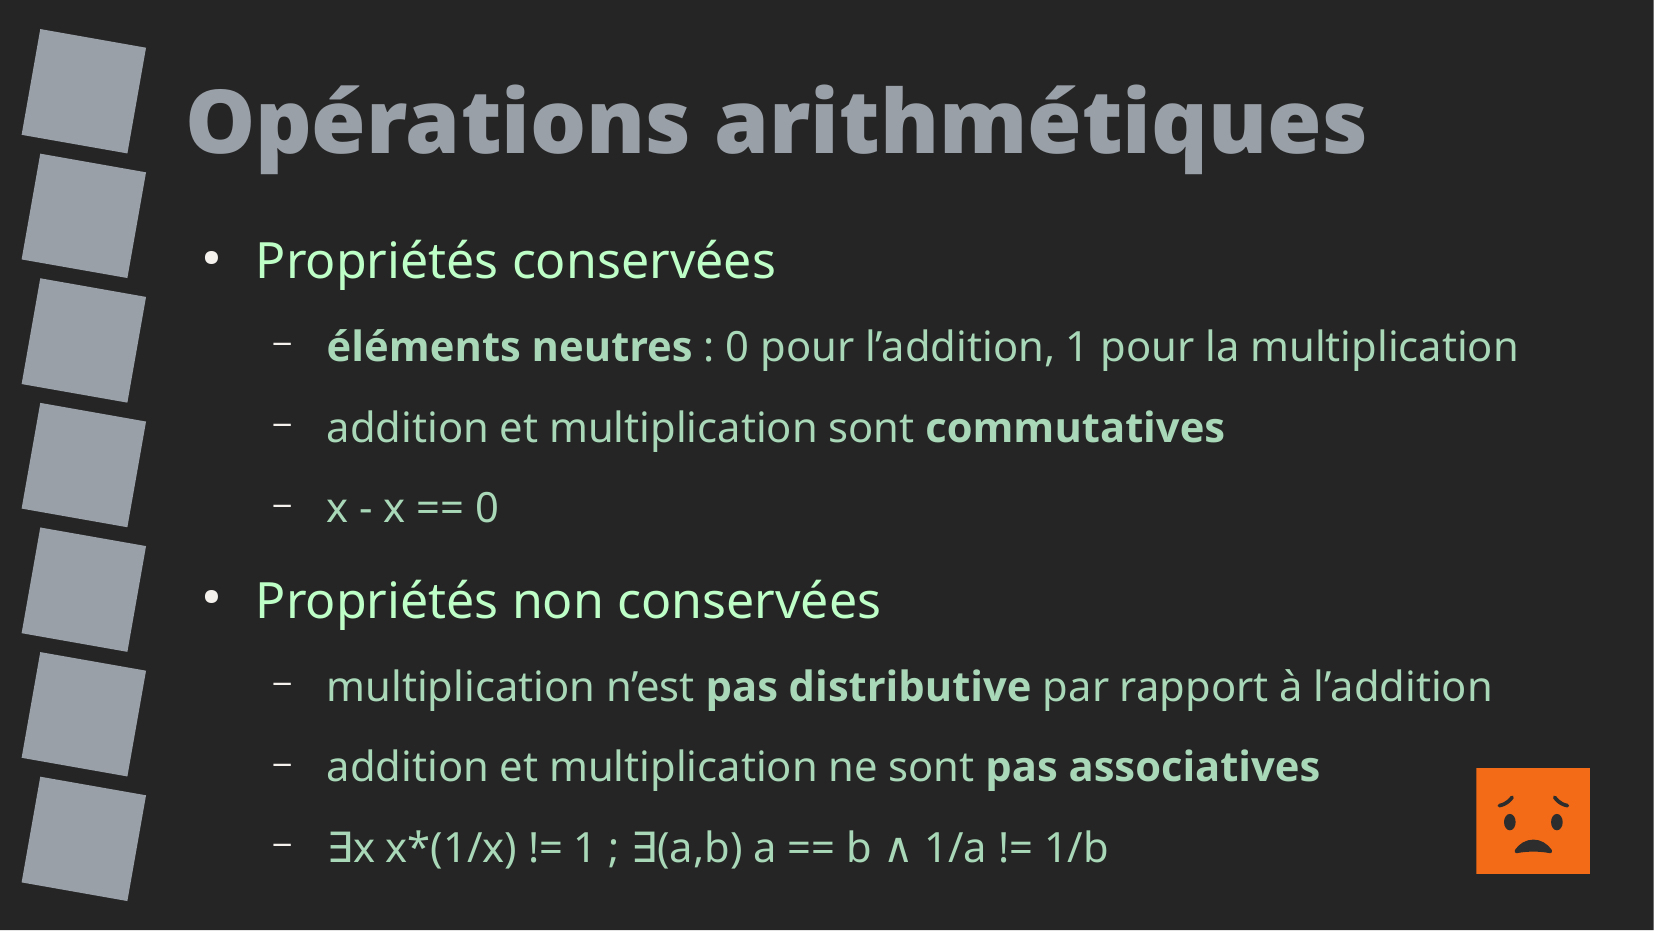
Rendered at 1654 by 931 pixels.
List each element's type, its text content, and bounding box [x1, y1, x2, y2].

list Propriétés conservées éléments neutres : 0 pour l’addition, 1 pour la multiplication addition et multiplication sont commutatives x - x == 0 Propriétés non conservées multiplication n’est pas distributive par rapport à l’addition addition et multiplication ne sont pas associatives ∃x x*(1/x) != 1 ; ∃(a,b) a == b ∧ 1/a != 1/b [184, 225, 1636, 901]
picture [1476, 767, 1591, 874]
title Opérations arithmétiques [184, 59, 1654, 154]
